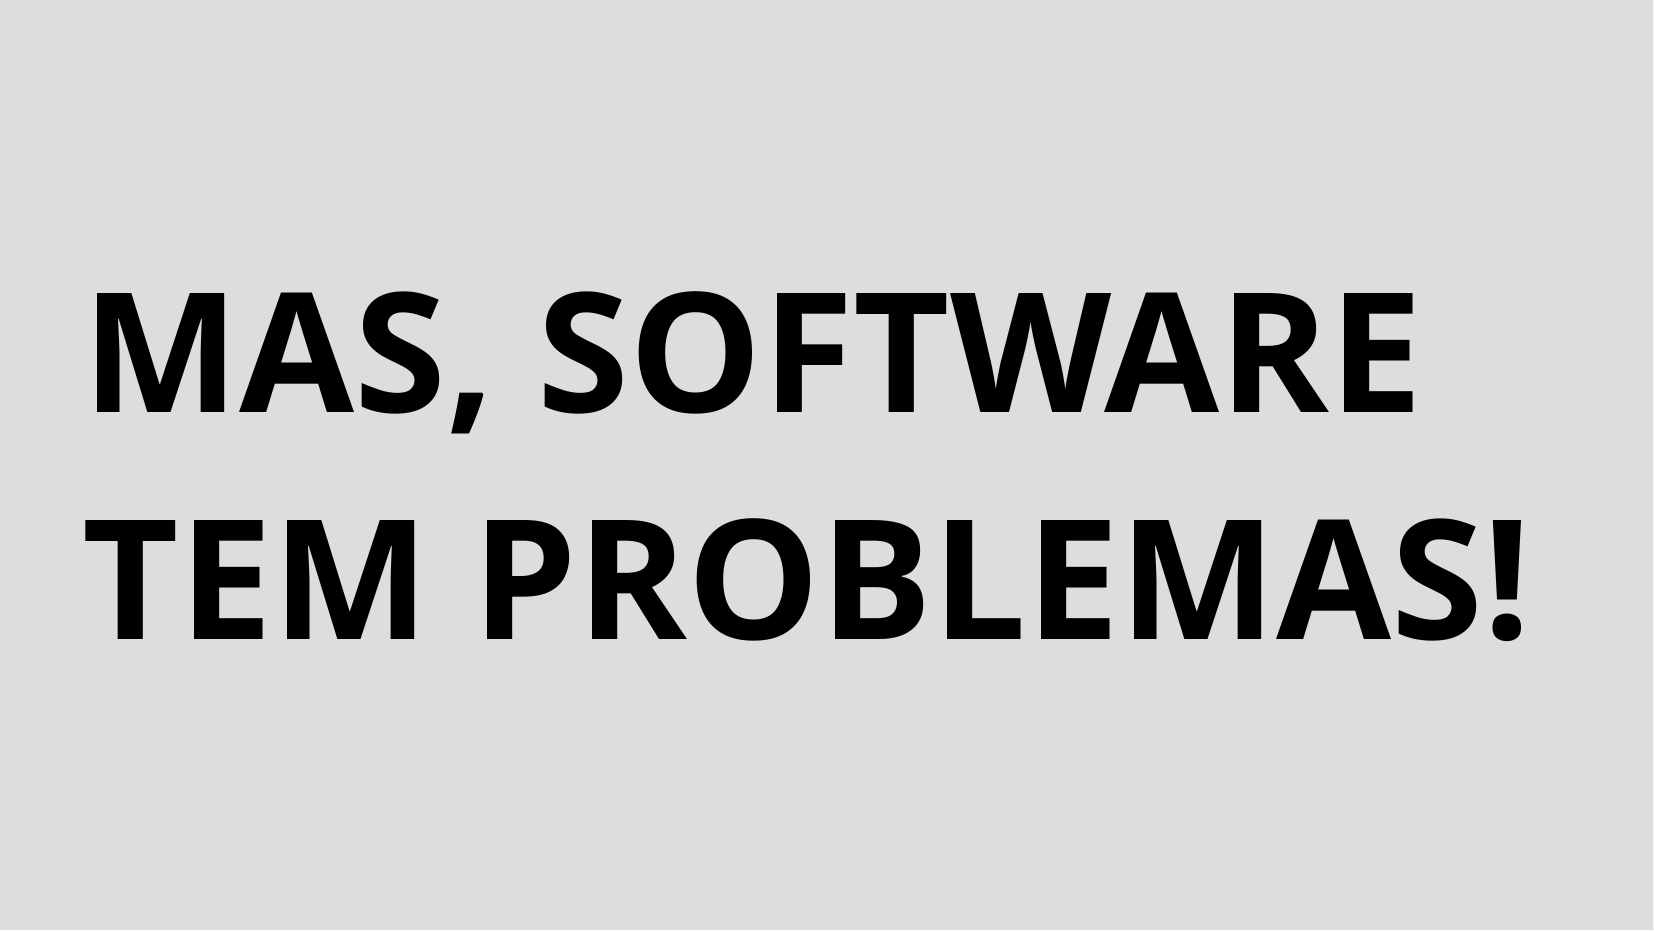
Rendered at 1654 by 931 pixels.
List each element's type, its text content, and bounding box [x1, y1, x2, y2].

subtitle MAS, SOFTWARE TEM PROBLEMAS! [82, 37, 1571, 886]
